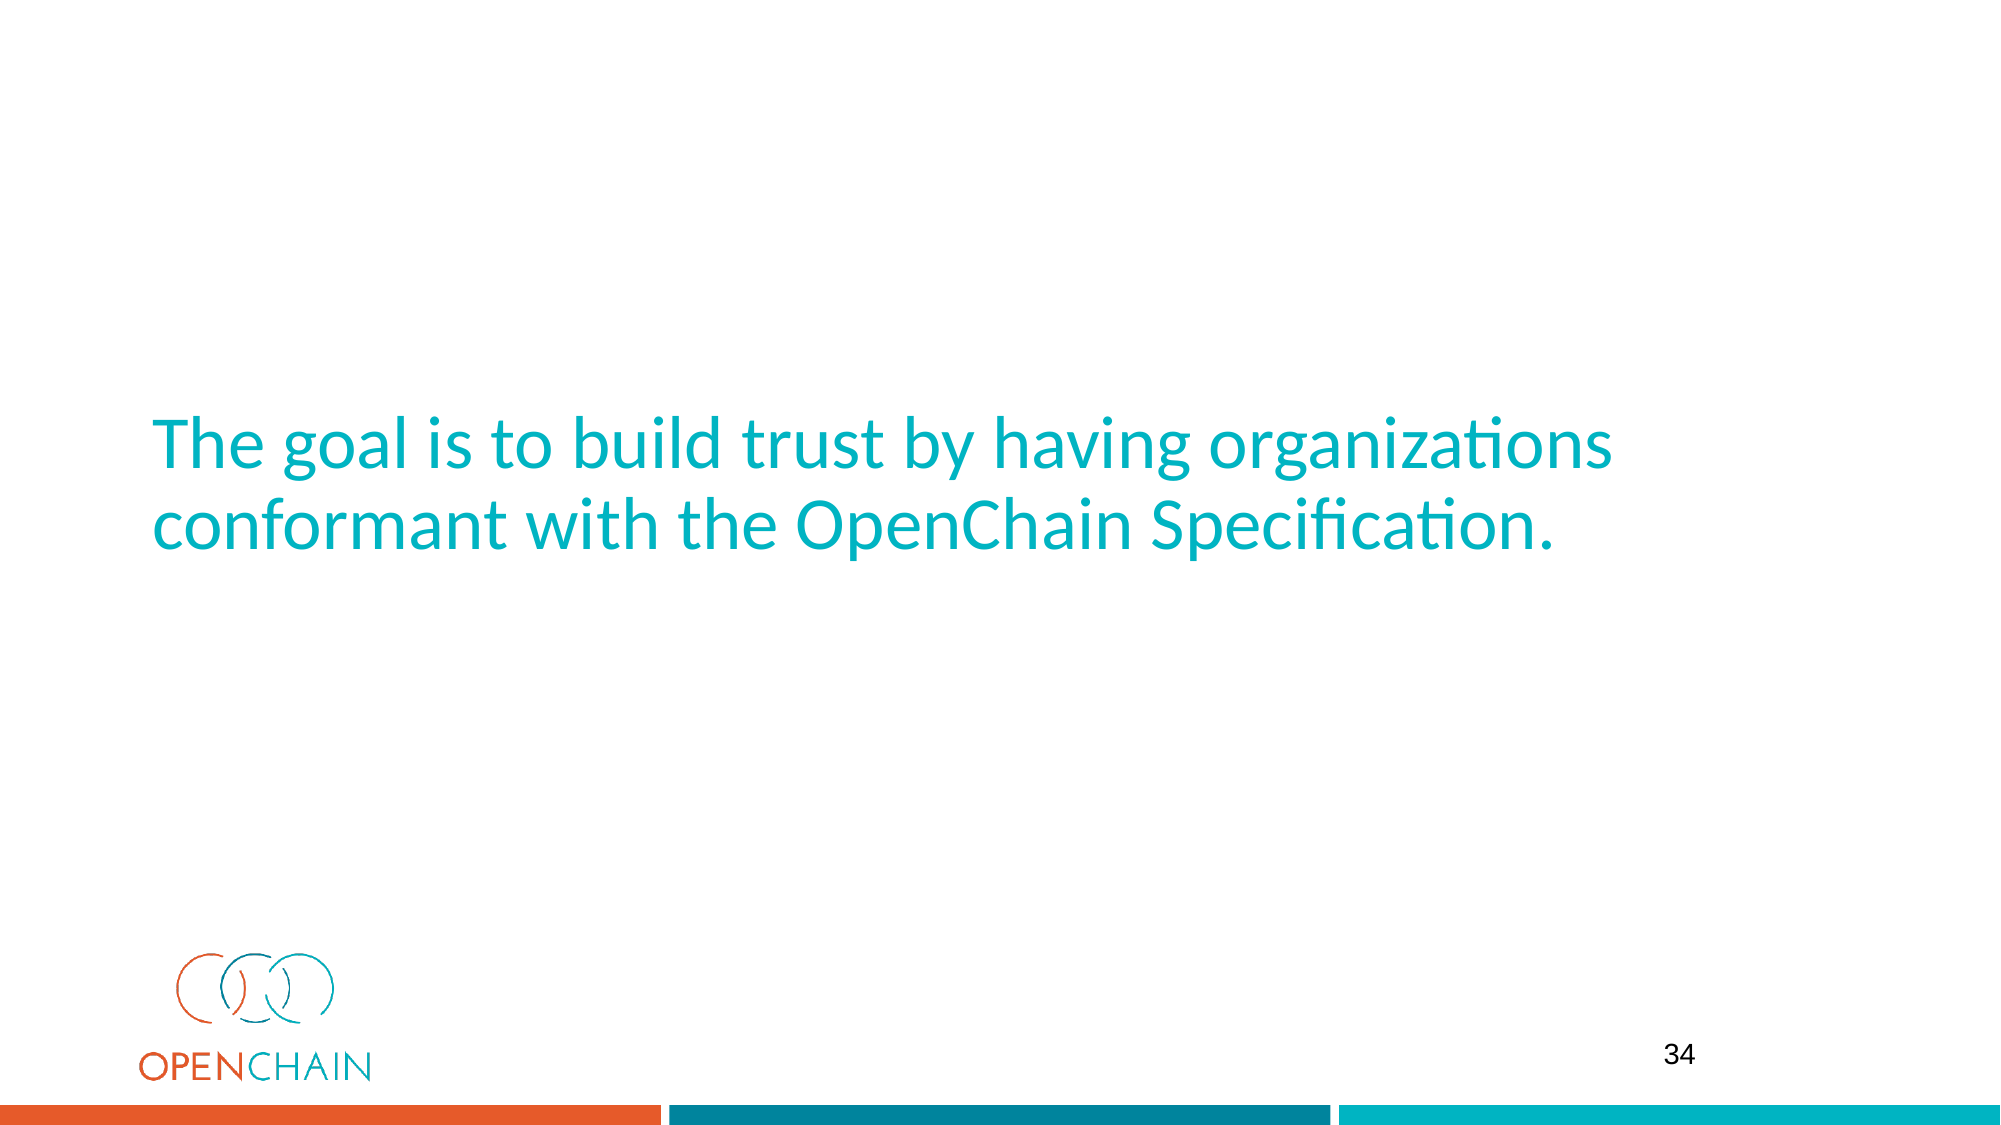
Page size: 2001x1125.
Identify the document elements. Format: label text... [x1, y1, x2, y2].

picture [137, 951, 372, 1082]
title The goal is to build trust by having organizations conformant with the OpenChain Specification. [137, 376, 1863, 594]
slide_number <number> [1648, 1022, 1863, 1083]
